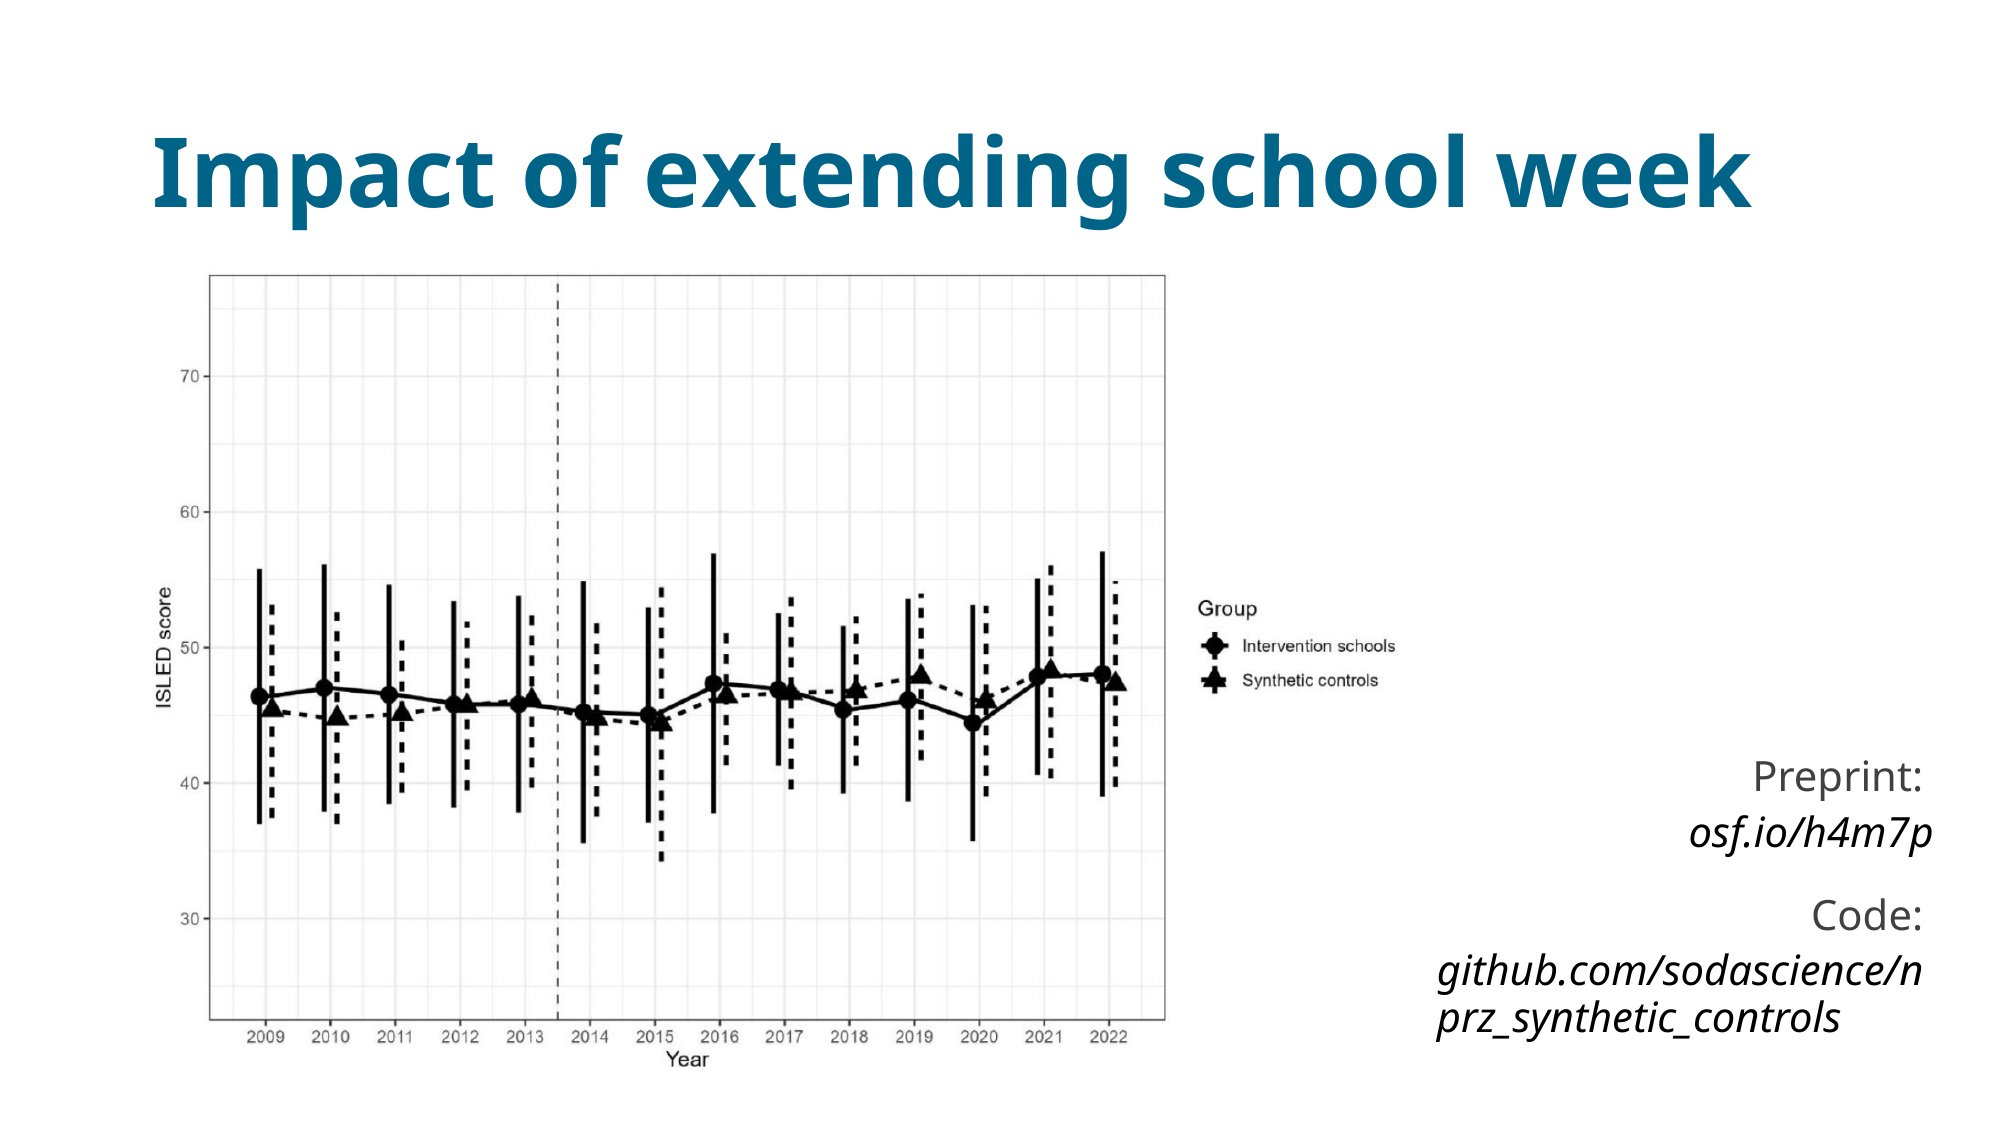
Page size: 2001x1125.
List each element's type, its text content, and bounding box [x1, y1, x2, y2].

text_box Preprint: osf.io/h4m7p Code: github.com/sodascience/nprz_synthetic_controls [1421, 737, 1949, 1125]
picture [137, 278, 1422, 1077]
title Impact of extending school week [137, 59, 1863, 278]
